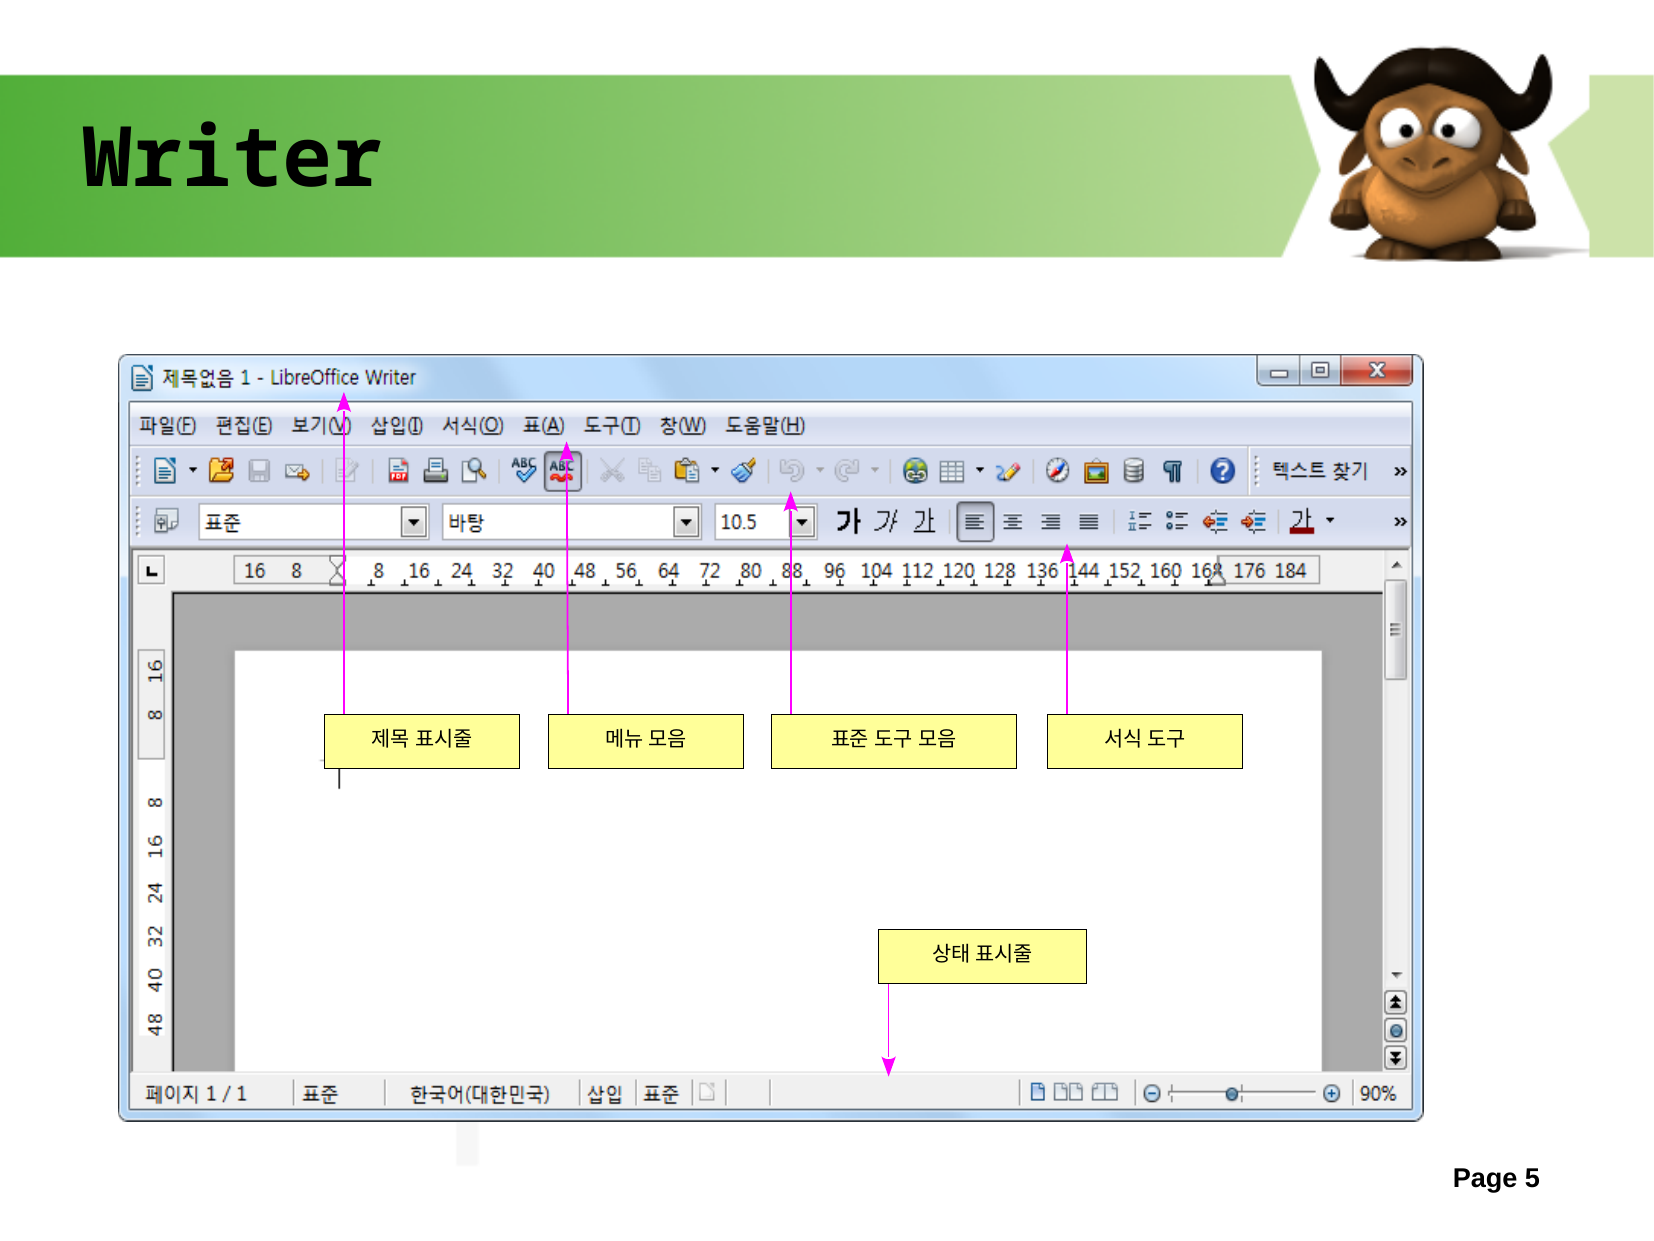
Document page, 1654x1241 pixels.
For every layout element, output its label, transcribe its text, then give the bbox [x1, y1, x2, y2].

text_box 제목 표시줄 [324, 714, 520, 769]
text_box 서식 도구 [1047, 714, 1243, 769]
text_box 메뉴 모음 [548, 714, 744, 769]
picture [0, 0, 1654, 1241]
title Writer [82, 49, 1571, 257]
text_box 상태 표시줄 [878, 929, 1087, 984]
text_box 표준 도구 모음 [771, 714, 1017, 769]
